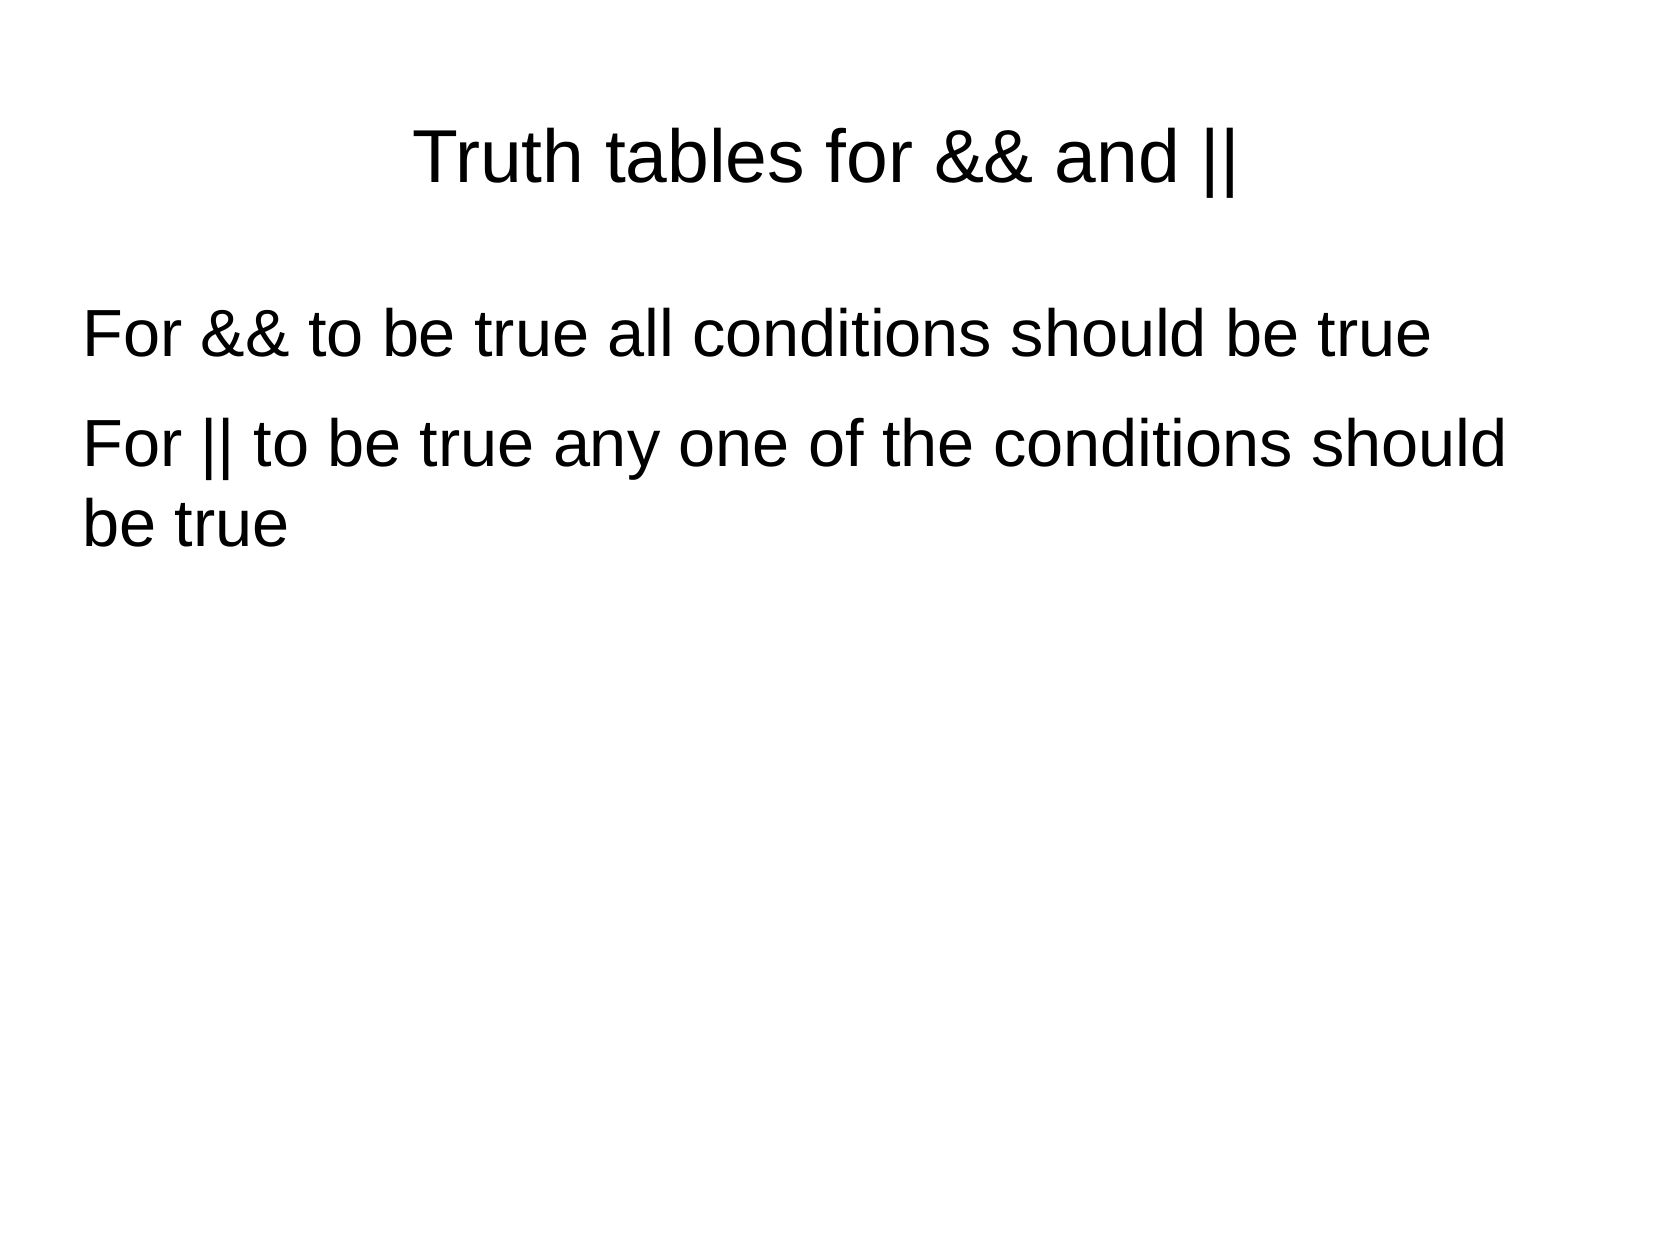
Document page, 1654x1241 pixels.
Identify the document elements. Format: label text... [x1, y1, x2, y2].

title Truth tables for && and || [82, 49, 1571, 257]
list For && to be true all conditions should be true For || to be true any one of the conditions should be true [82, 290, 1571, 1010]
